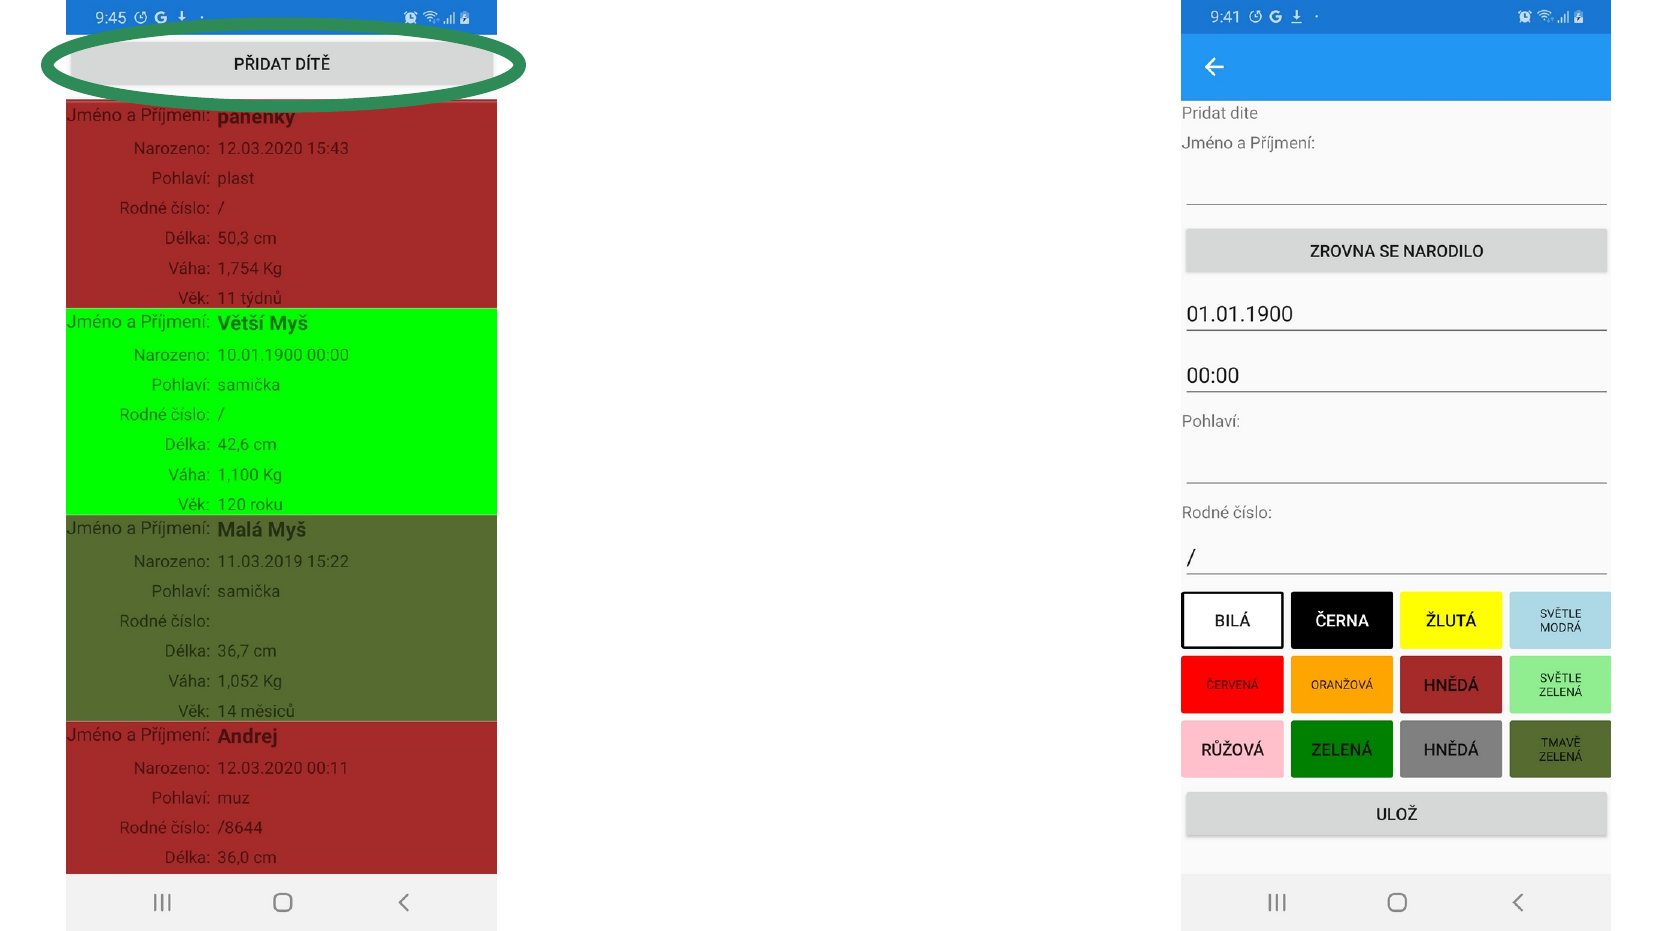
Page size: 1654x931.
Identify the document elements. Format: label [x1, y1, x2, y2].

picture [66, 30, 497, 100]
picture [66, 0, 497, 41]
picture [1181, 0, 1611, 931]
picture [66, 89, 497, 931]
